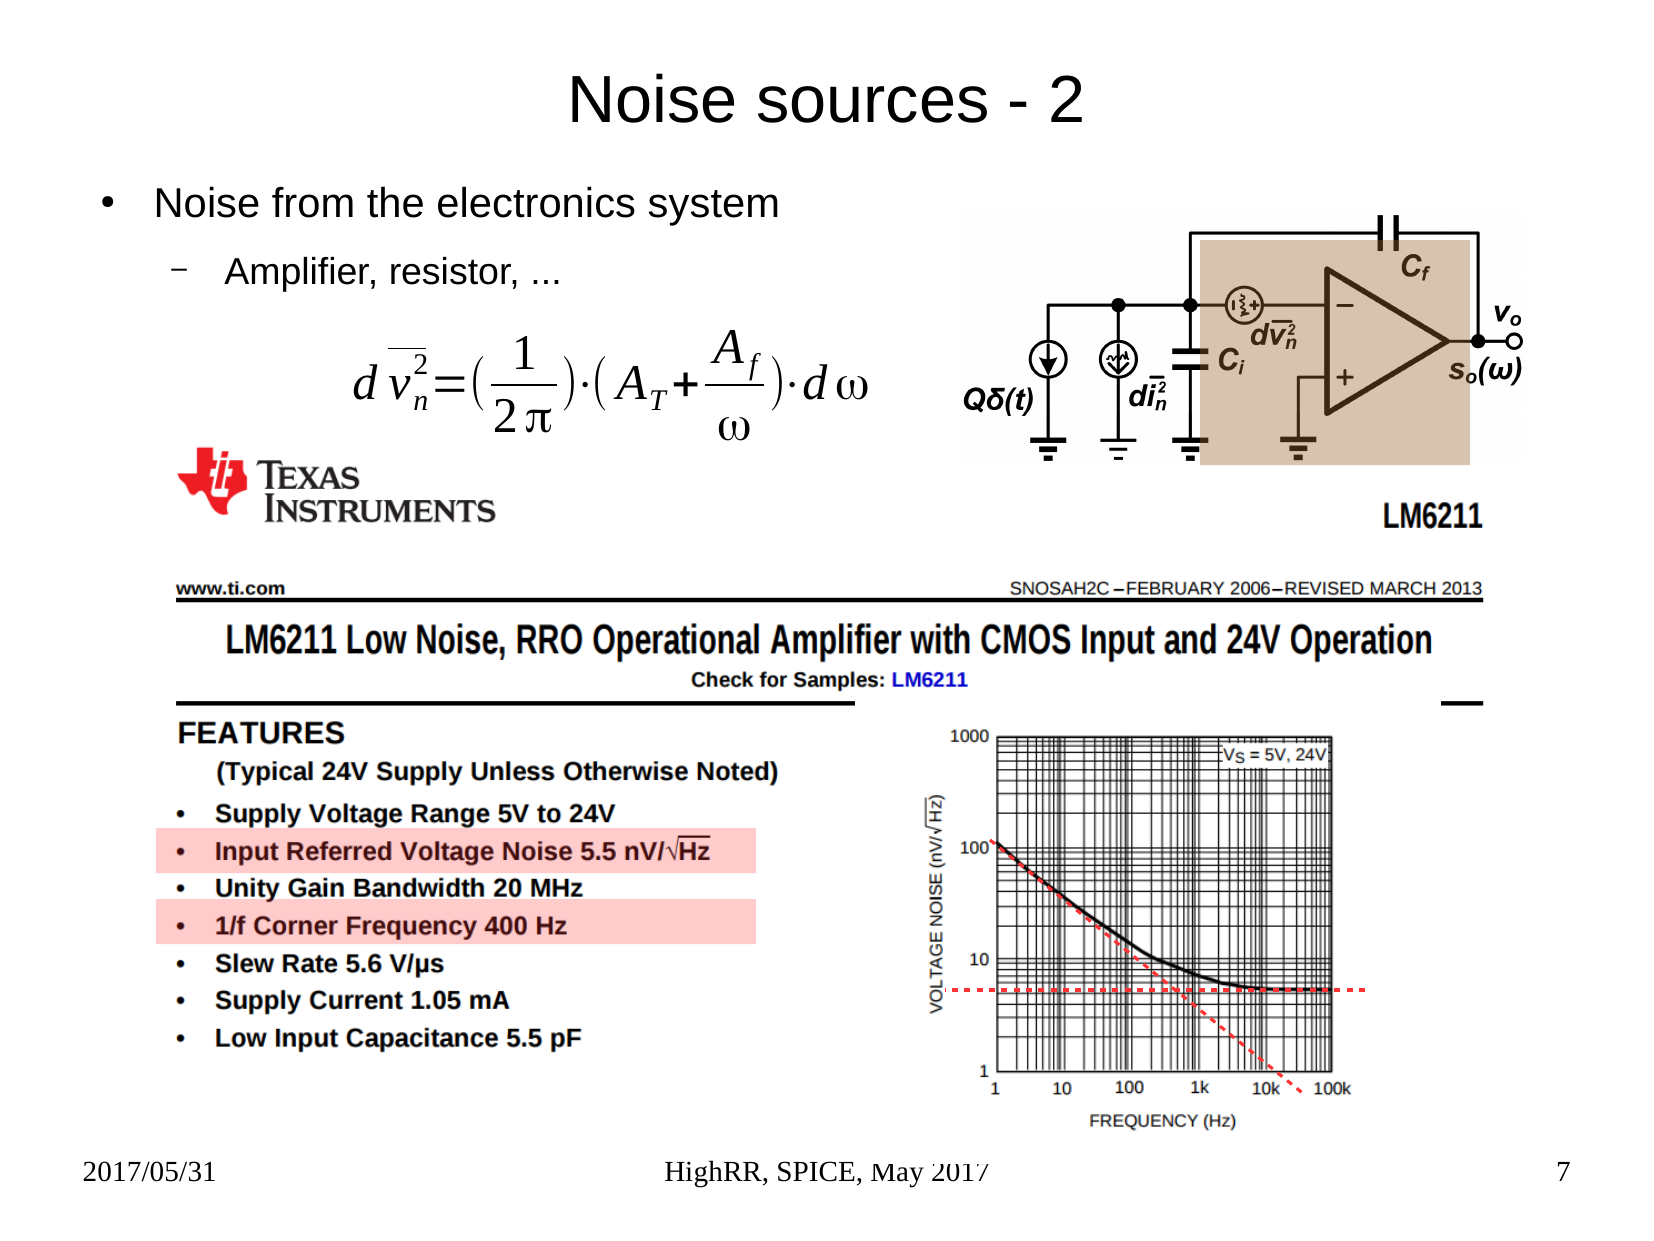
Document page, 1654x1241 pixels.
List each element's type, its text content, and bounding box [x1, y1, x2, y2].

list Noise from the electronics system Amplifier, resistor, ... [82, 180, 1571, 1141]
text_box [155, 828, 756, 874]
chart [346, 318, 877, 444]
picture [125, 212, 1531, 1164]
title Noise sources - 2 [82, 49, 1571, 151]
text_box [155, 899, 756, 945]
text_box [1200, 240, 1471, 466]
